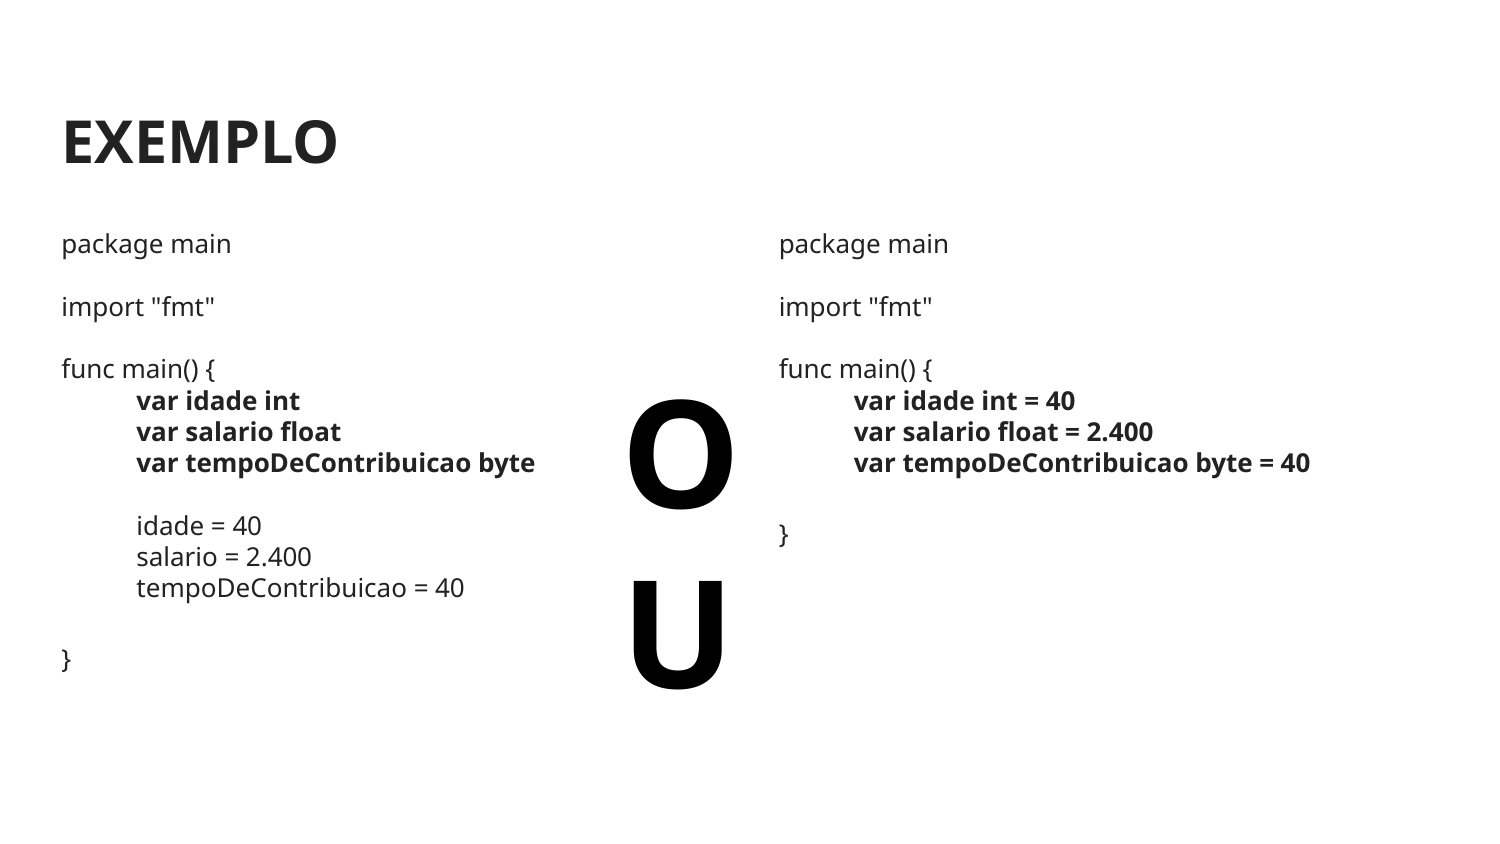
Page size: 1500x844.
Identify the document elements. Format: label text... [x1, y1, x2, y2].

text_box EXEMPLO package main import "fmt" func main() { var idade int var salario float var tempoDeContribuicao byte idade = 40 salario = 2.400 tempoDeContribuicao = 40 } [46, 89, 737, 816]
text_box package main import "fmt" func main() { var idade int = 40 var salario float = 2.400 var tempoDeContribuicao byte = 40 } [763, 89, 1454, 816]
text_box OU [606, 343, 763, 525]
